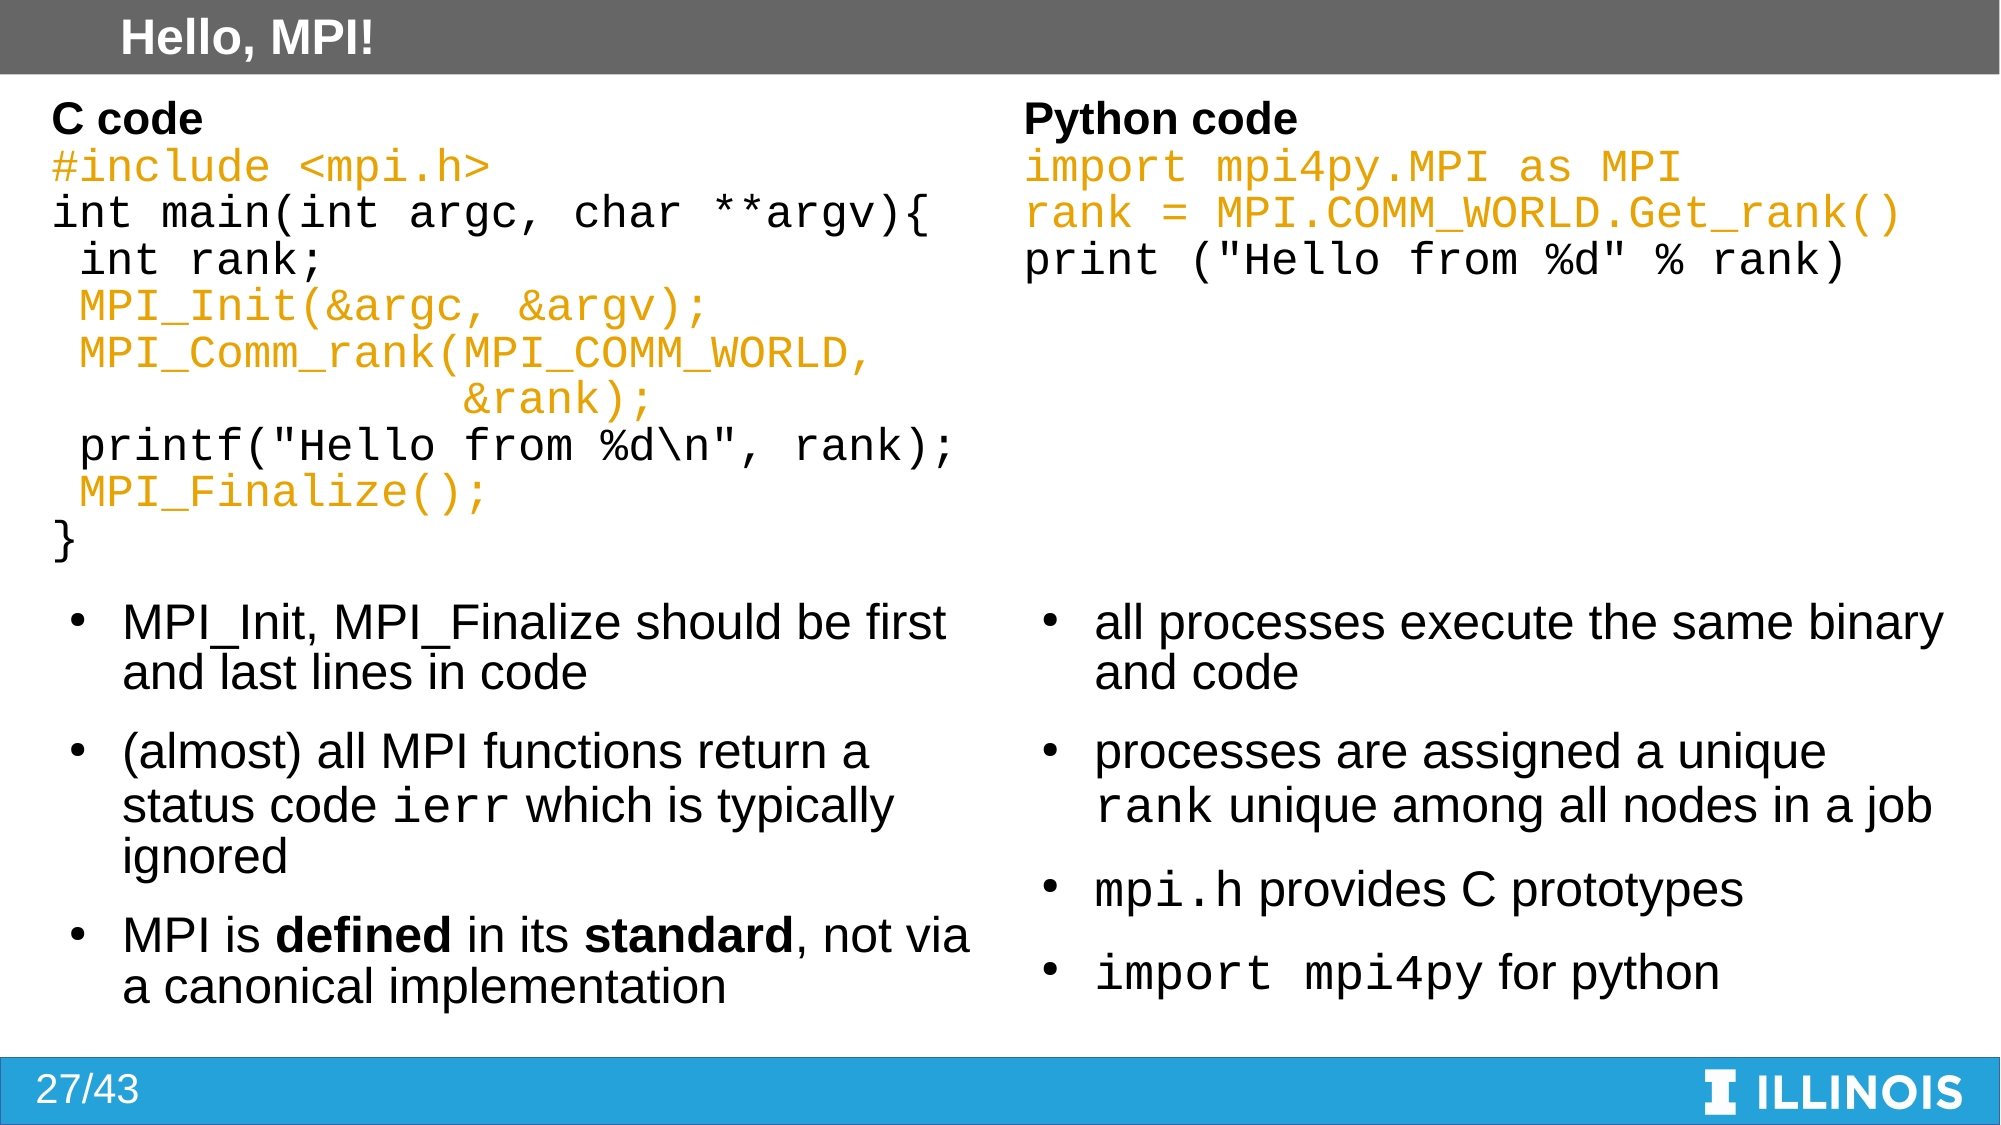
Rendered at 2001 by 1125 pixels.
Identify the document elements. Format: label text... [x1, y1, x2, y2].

picture [1705, 1069, 1962, 1115]
list MPI_Init, MPI_Finalize should be first and last lines in code (almost) all MPI functions return a status code ierr which is typically ignored MPI is defined in its standard, not via a canonical implementation [51, 599, 978, 1057]
list C code #include <mpi.h> int main(int argc, char **argv){ int rank; MPI_Init(&argc, &argv); MPI_Comm_rank(MPI_COMM_WORLD, &rank); printf("Hello from %d\n", rank); MPI_Finalize(); } [51, 97, 978, 584]
title Hello, MPI! [0, 0, 2000, 75]
list all processes execute the same binary and code processes are assigned a unique rank unique among all nodes in a job mpi.h provides C prototypes import mpi4py for python [1023, 599, 1950, 1057]
list Python code import mpi4py.MPI as MPI rank = MPI.COMM_WORLD.Get_rank() print ("Hello from %d" % rank) [1023, 97, 1950, 556]
